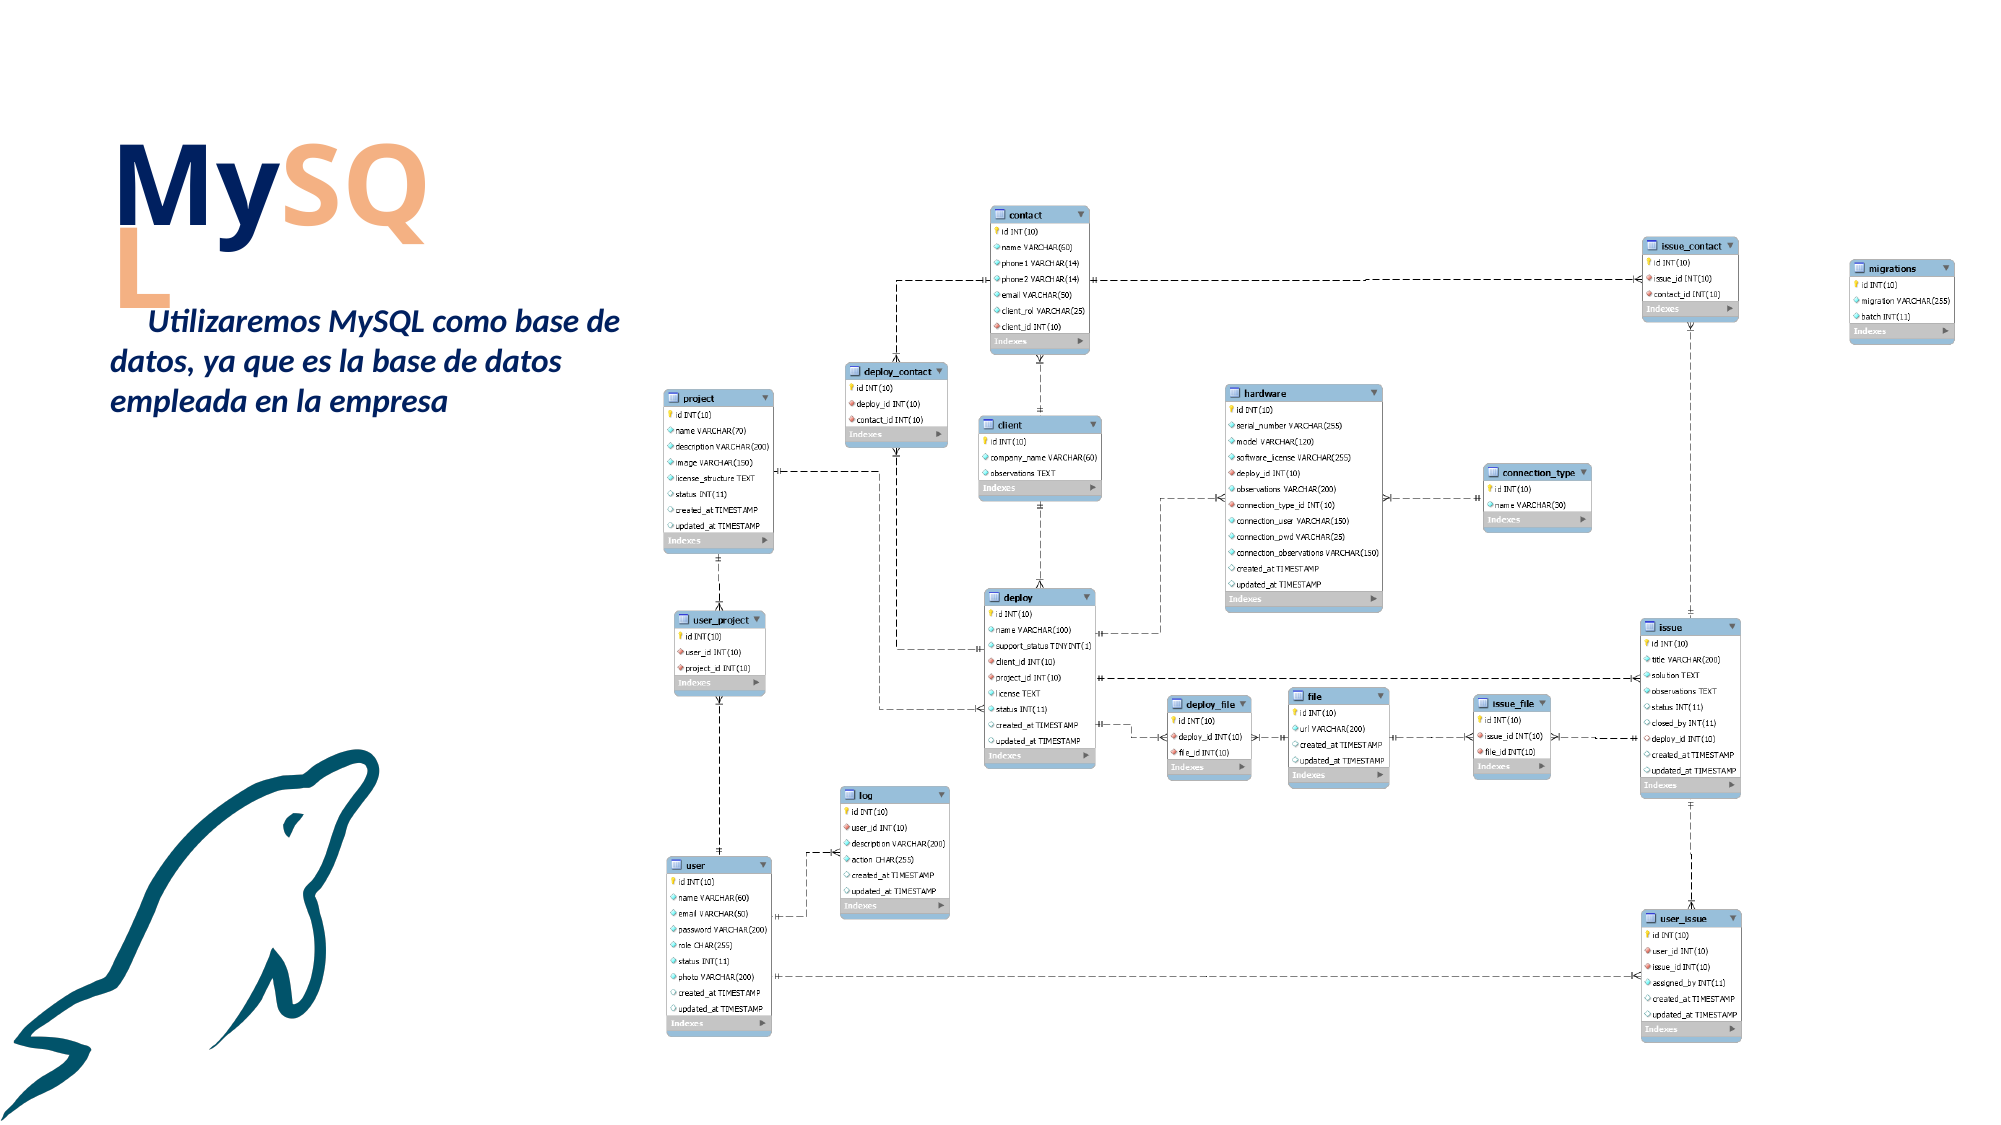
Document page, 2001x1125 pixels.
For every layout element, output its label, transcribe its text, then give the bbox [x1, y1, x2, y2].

picture [0, 745, 380, 1125]
text_box MySQL [110, 164, 457, 232]
picture [656, 198, 1961, 1049]
text_box Utilizaremos MySQL como base de datos, ya que es la base de datos empleada en la empresa [110, 298, 629, 421]
